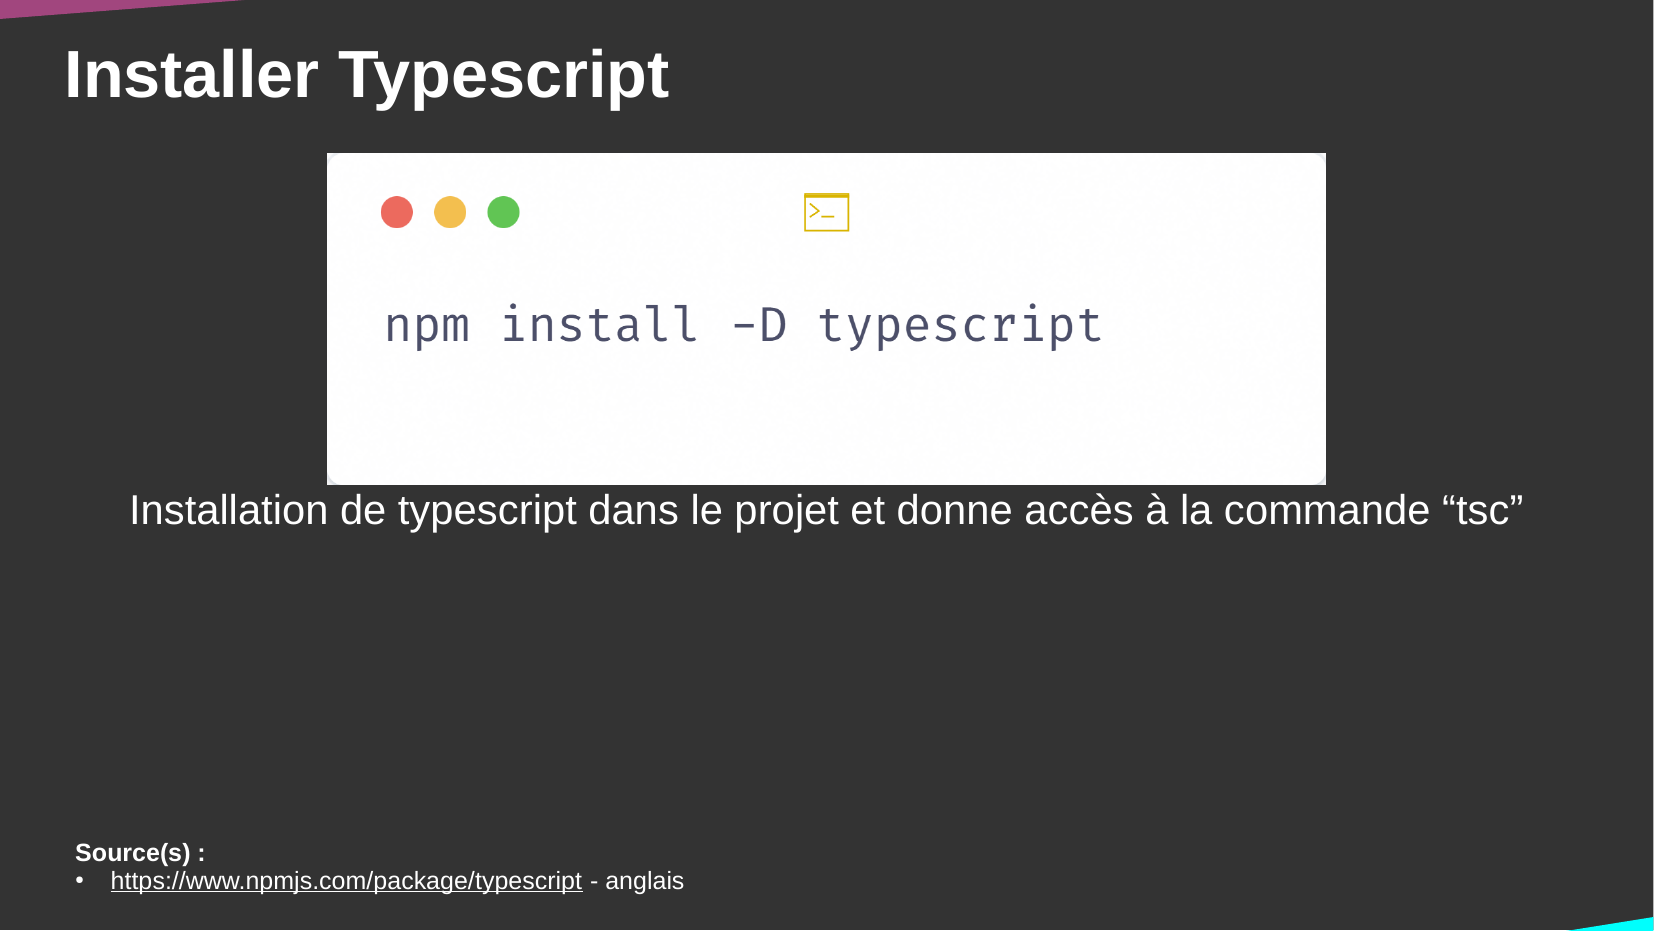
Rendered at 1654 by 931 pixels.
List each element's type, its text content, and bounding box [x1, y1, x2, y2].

title Installer Typescript [64, 37, 1365, 113]
picture [327, 153, 1326, 479]
text_box Source(s) : https://www.npmjs.com/package/typescript - anglais [60, 793, 1546, 903]
text_box [0, 0, 245, 19]
text_box [1566, 916, 1654, 931]
text_box Installation de typescript dans le projet et donne accès à la commande “tsc” [85, 479, 1568, 550]
